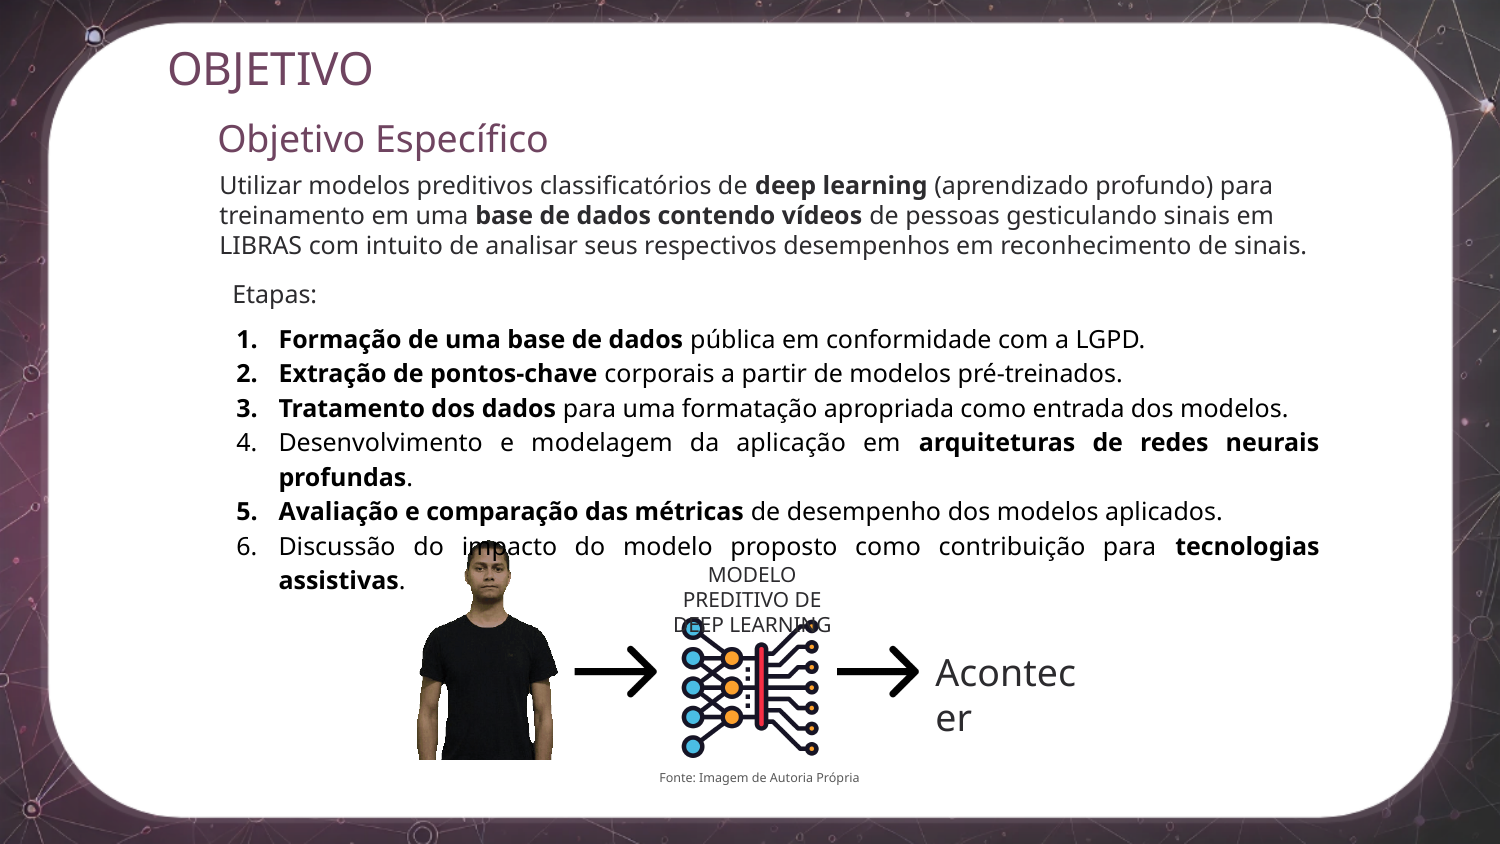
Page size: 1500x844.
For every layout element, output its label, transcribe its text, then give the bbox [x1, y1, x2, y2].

text_box OBJETIVO [152, 24, 1354, 124]
text_box MODELO PREDITIVO DE DEEP LEARNING [657, 547, 847, 653]
text_box Objetivo Específico [202, 99, 1404, 199]
text_box Fonte: Imagem de Autoria Própria [644, 754, 881, 811]
text_box Utilizar modelos preditivos classificatórios de deep learning (aprendizado profundo) para treinamento em uma base de dados contendo vídeos de pessoas gesticulando sinais em LIBRAS com intuito de analisar seus respectivos desempenhos em reconhecimento de sinais. Etapas: Formação de uma base de dados pública em conformidade com a LGPD. Extração de pontos-chave corporais a partir de modelos pré-treinados. Tratamento dos dados para uma formatação apropriada como entrada dos modelos. Desenvolvimento e modelagem da aplicação em arquiteturas de redes neurais profundas. Avaliação e comparação das métricas de desempenho dos modelos aplicados. Discussão do impacto do modelo proposto como contribuição para tecnologias assistivas. [204, 154, 1335, 498]
text_box Acontecer [920, 634, 1092, 716]
picture [0, 0, 1500, 844]
